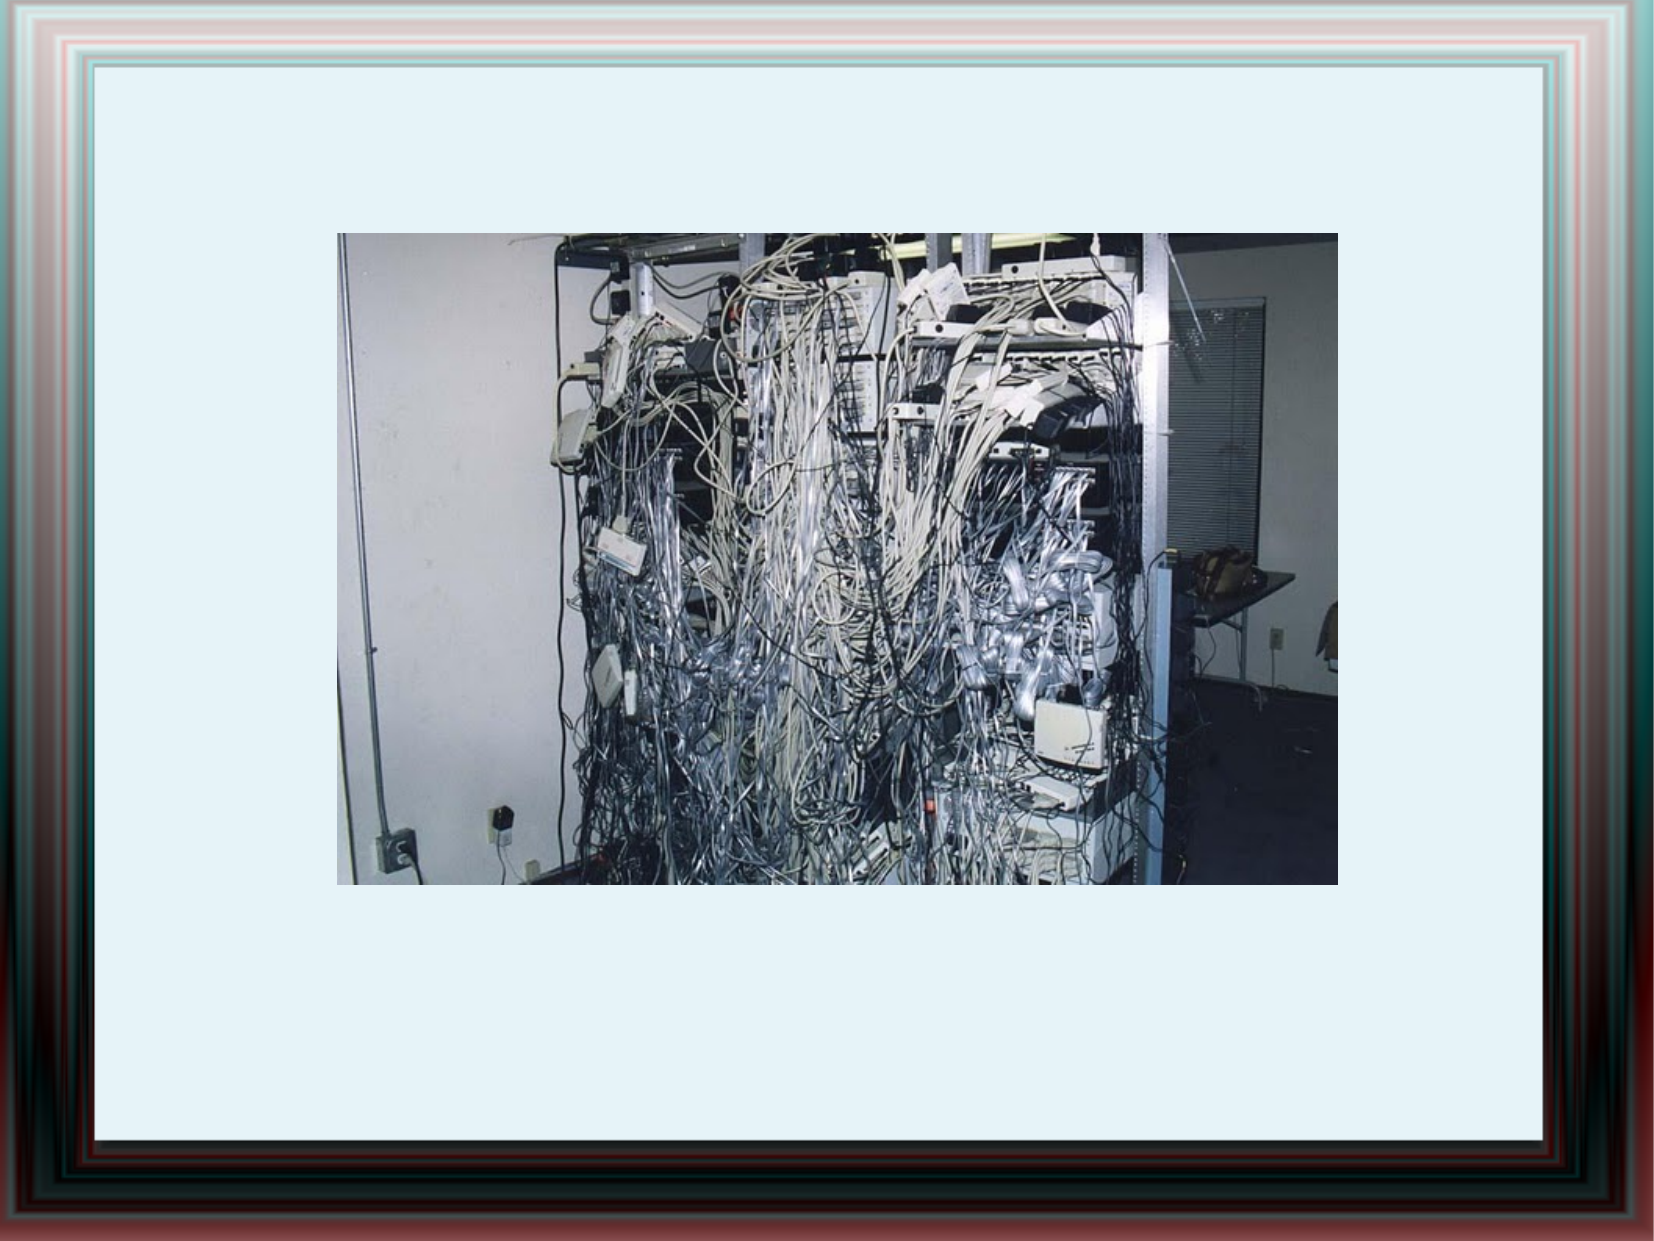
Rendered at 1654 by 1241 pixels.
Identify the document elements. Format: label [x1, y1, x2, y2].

list [118, 242, 1506, 1046]
picture [0, 0, 1654, 1241]
